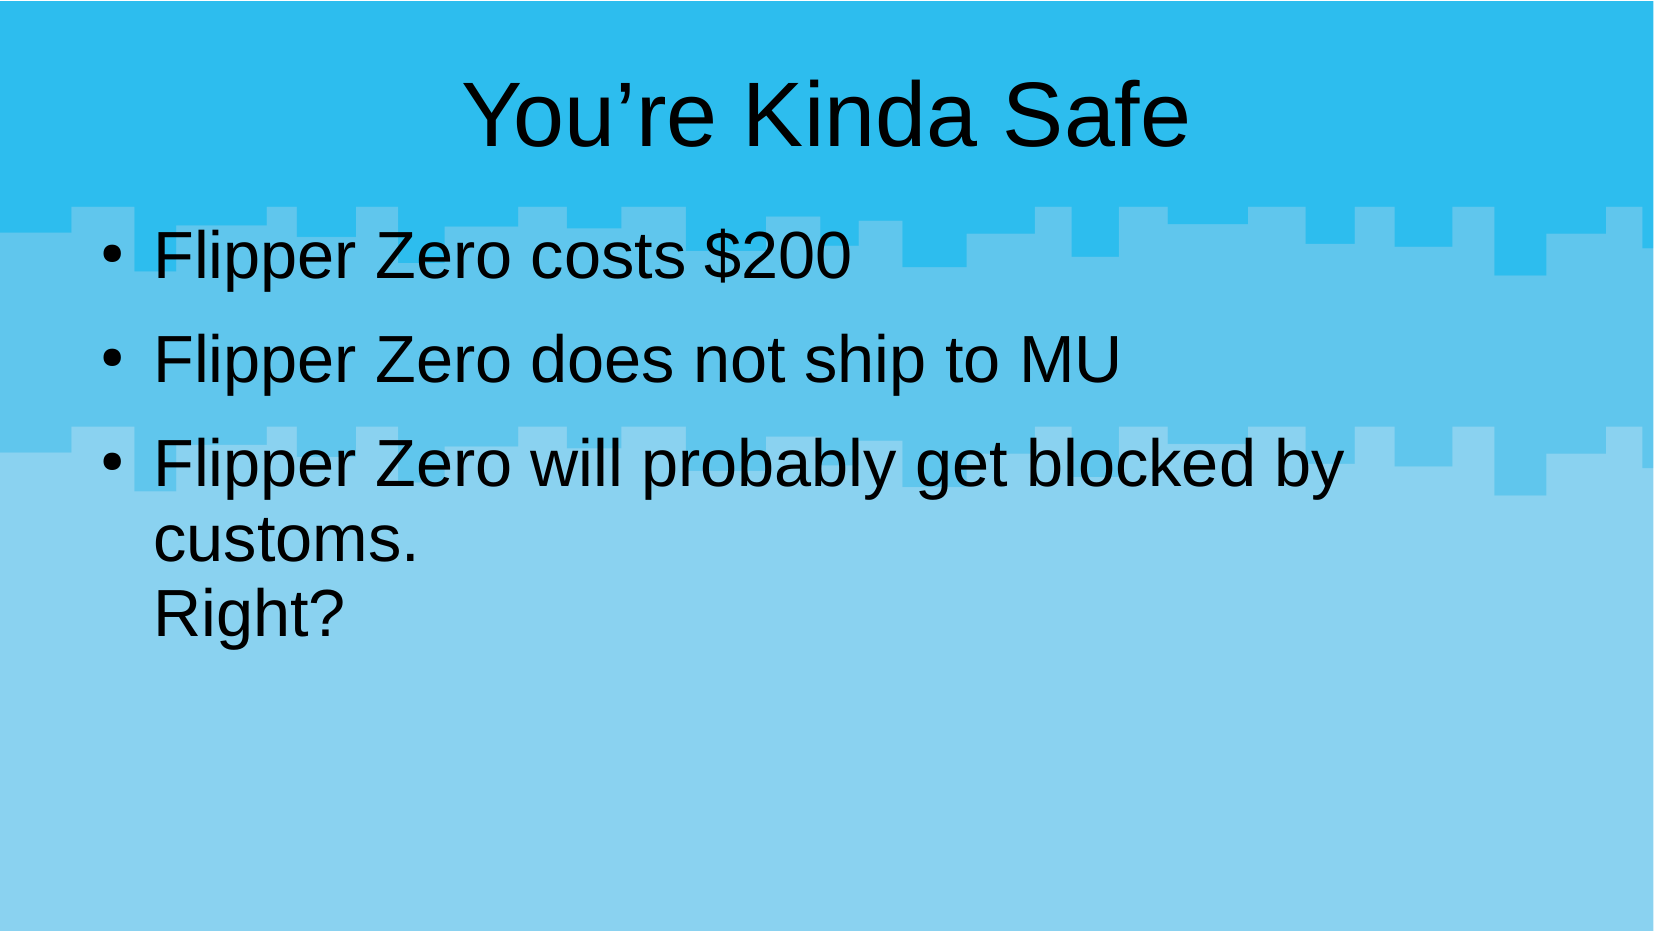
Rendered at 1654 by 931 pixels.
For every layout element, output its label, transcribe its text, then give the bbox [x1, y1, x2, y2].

list Flipper Zero costs $200 Flipper Zero does not ship to MU Flipper Zero will probably get blocked by customs. Right? [82, 217, 1571, 758]
title You’re Kinda Safe [82, 37, 1571, 193]
picture [0, 1, 1654, 931]
